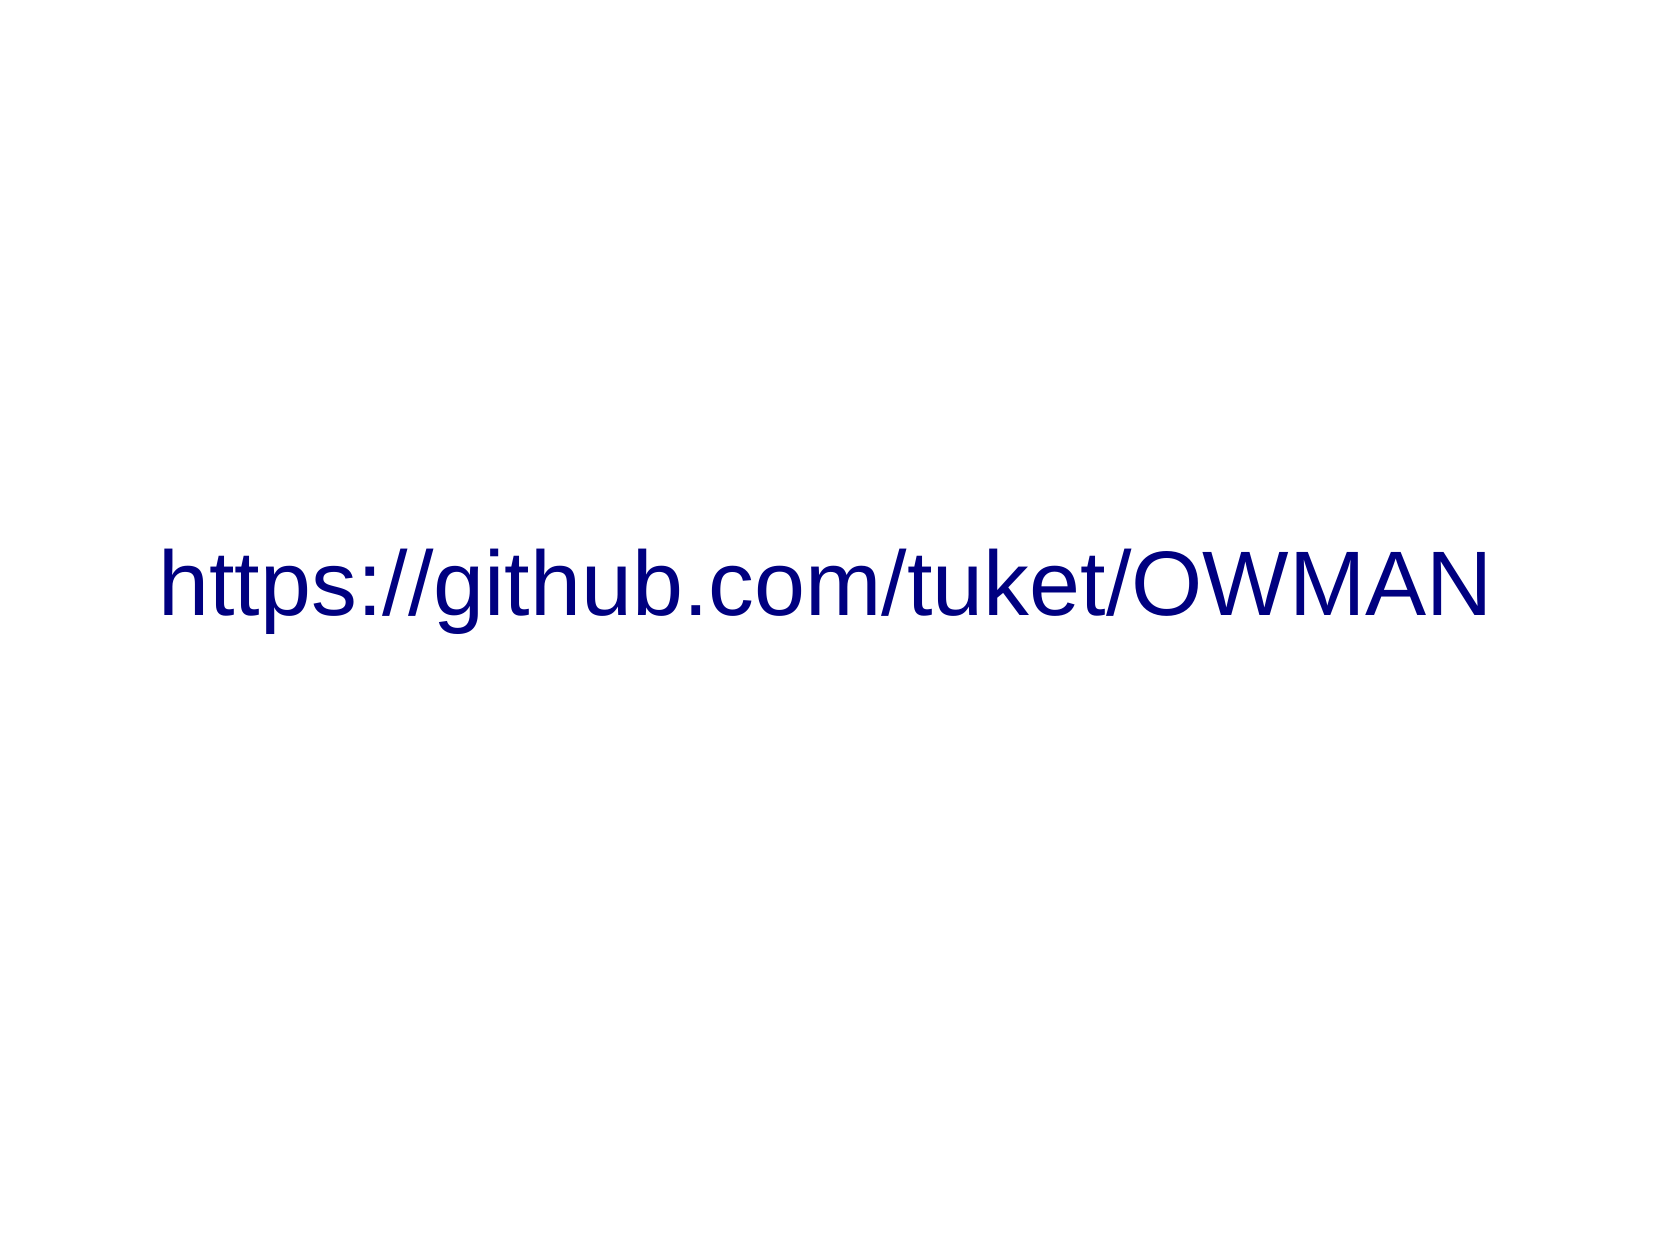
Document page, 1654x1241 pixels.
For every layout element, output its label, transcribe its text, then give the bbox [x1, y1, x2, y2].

title https://github.com/tuket/OWMAN [82, 480, 1571, 688]
